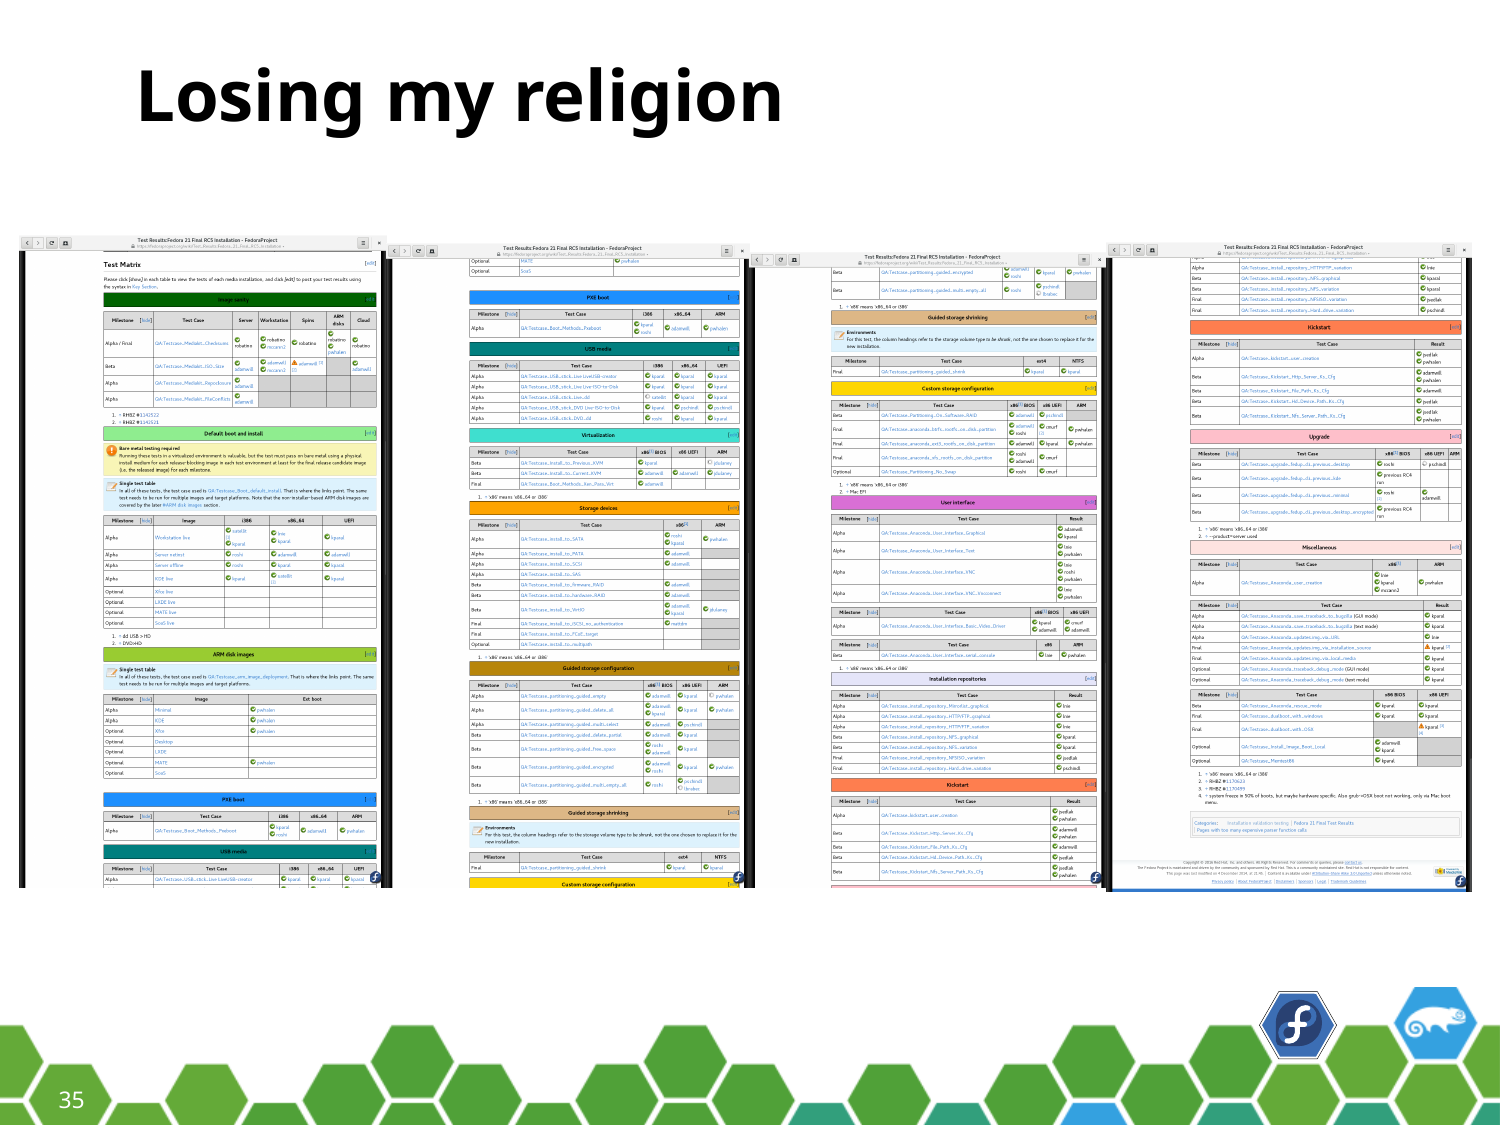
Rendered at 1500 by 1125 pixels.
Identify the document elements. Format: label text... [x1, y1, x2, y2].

picture [0, 987, 1500, 1125]
picture [19, 235, 1472, 892]
title Losing my religion [135, 12, 1372, 175]
